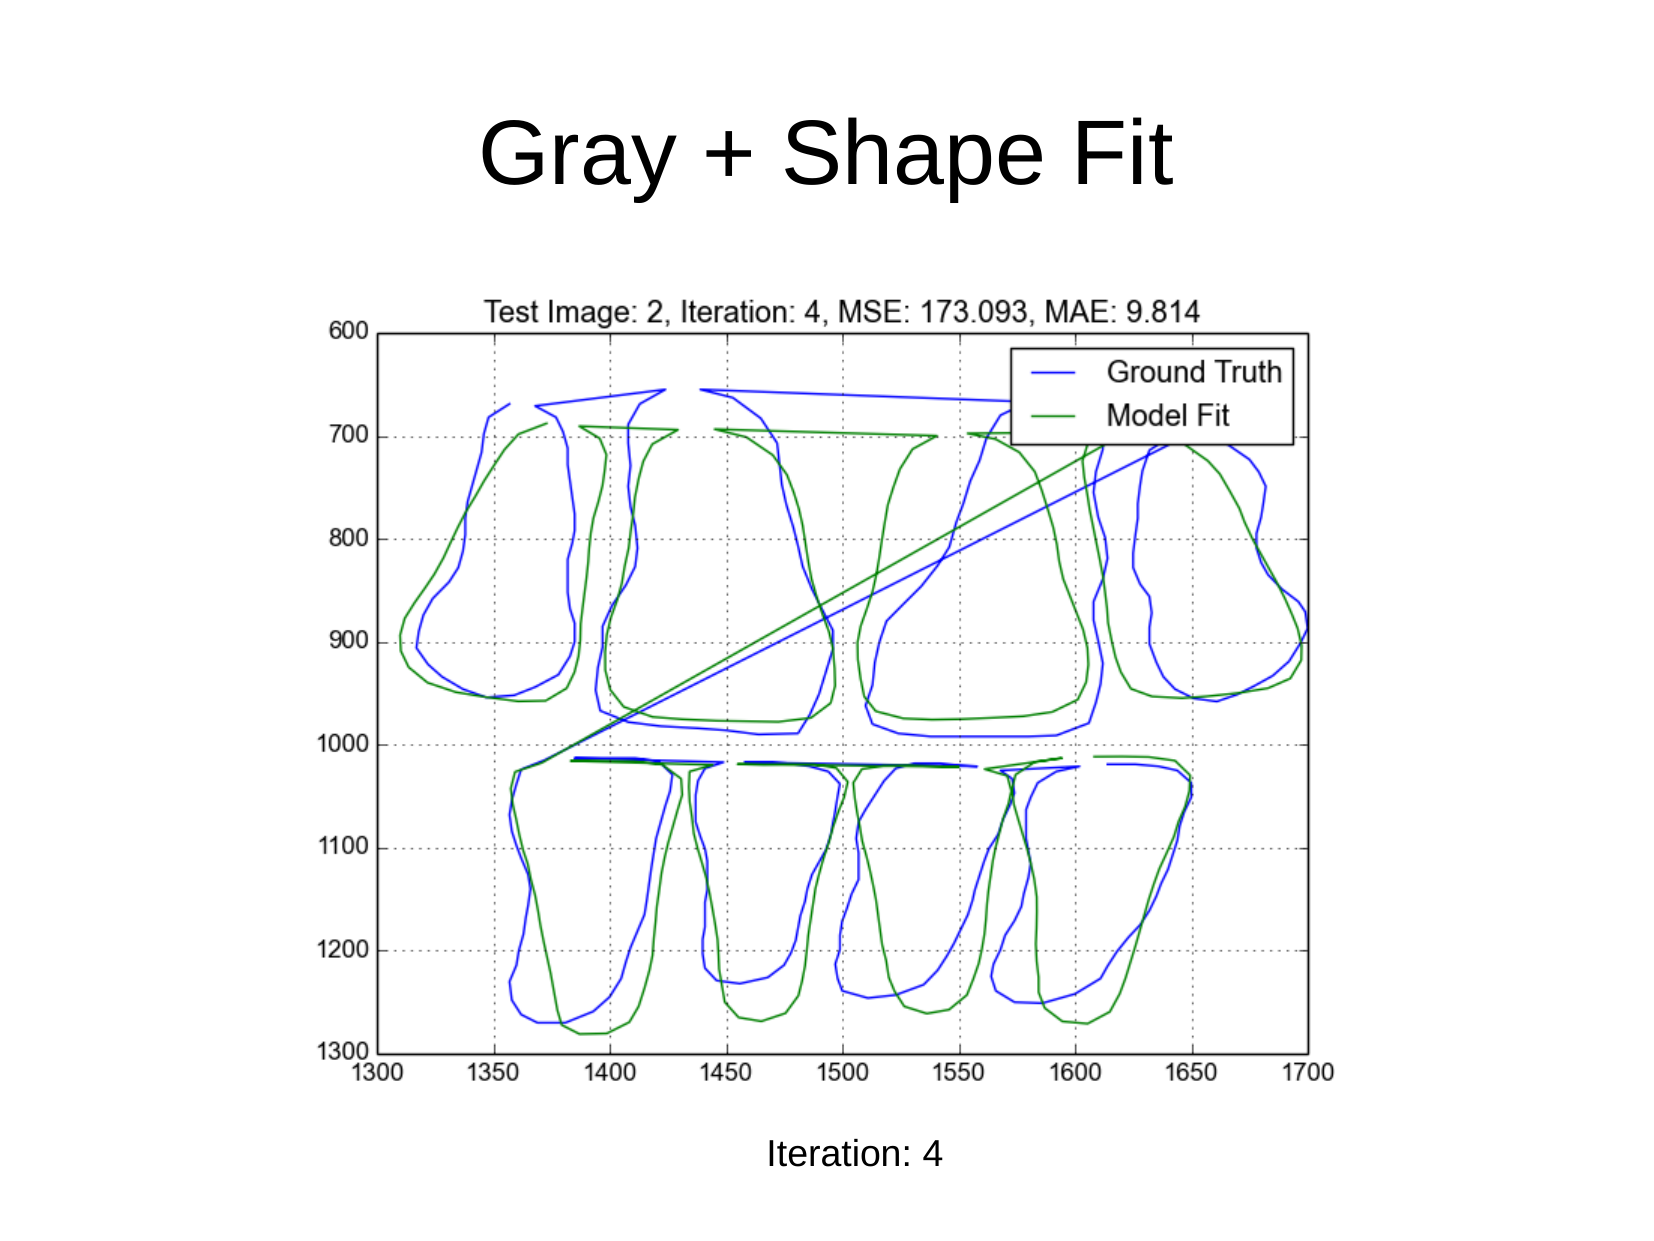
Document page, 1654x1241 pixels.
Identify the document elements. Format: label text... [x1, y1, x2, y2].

title Gray + Shape Fit [82, 49, 1571, 257]
text_box Iteration: 4 [390, 1125, 1321, 1182]
picture [227, 243, 1428, 1144]
